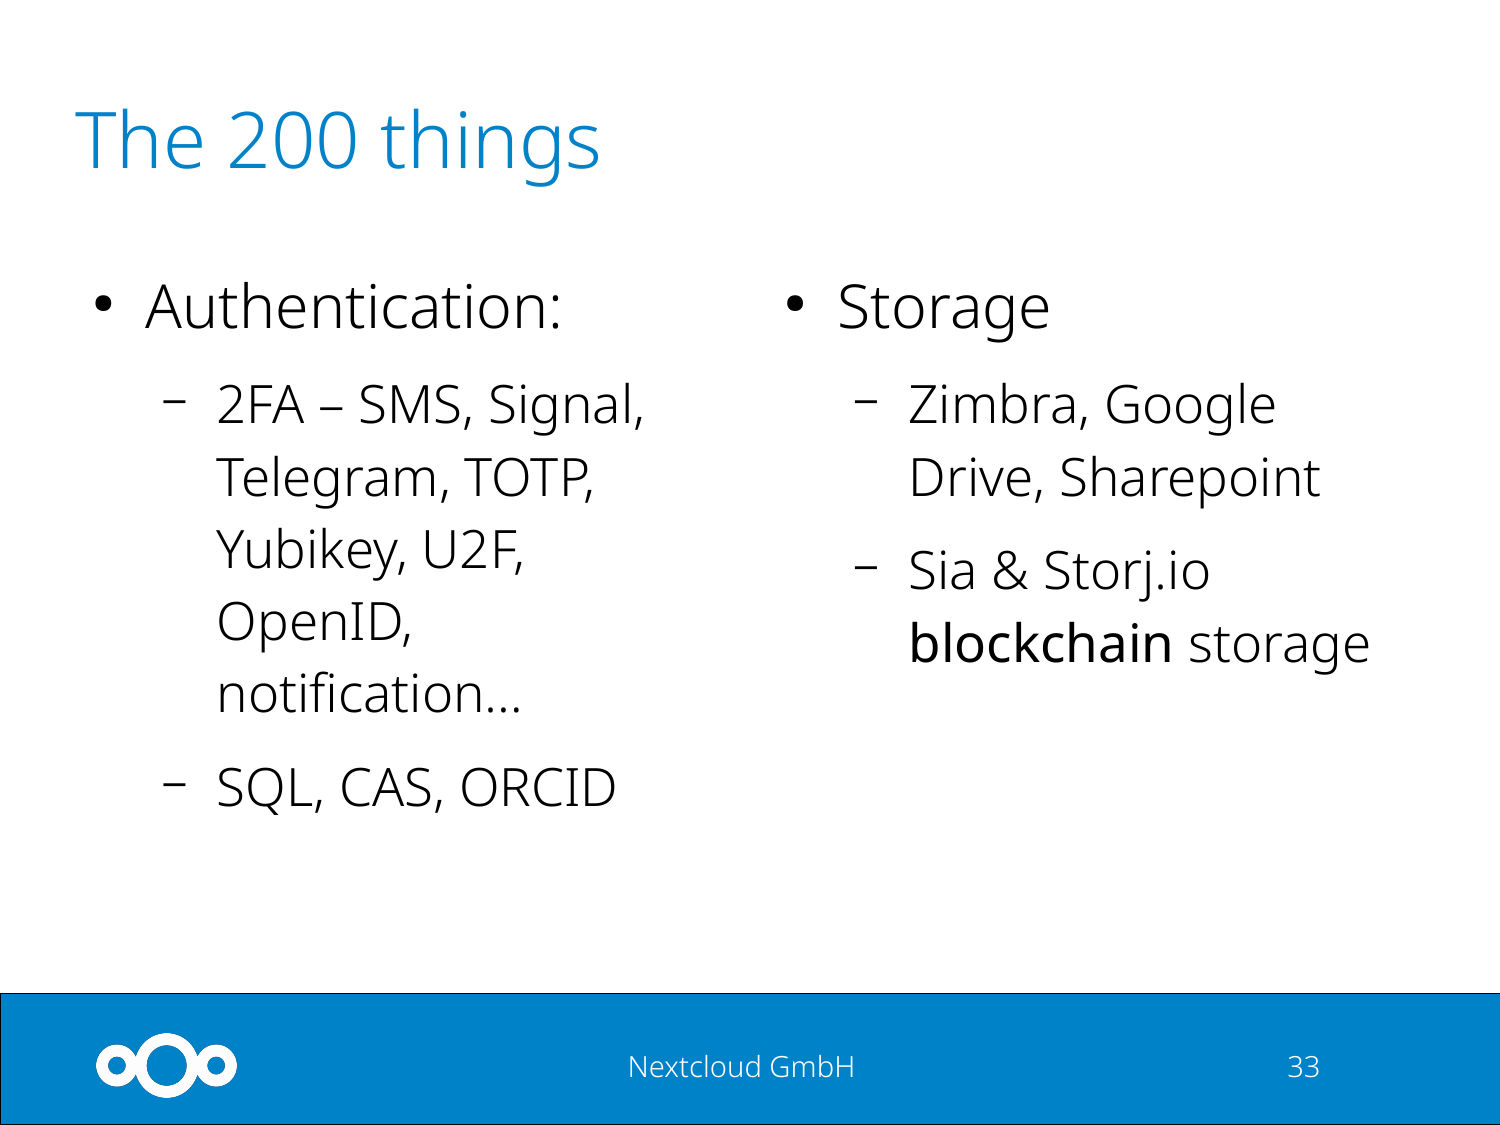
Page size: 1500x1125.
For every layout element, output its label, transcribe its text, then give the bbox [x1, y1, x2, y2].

picture [96, 1033, 237, 1098]
title The 200 things [74, 44, 1425, 233]
list Authentication: 2FA – SMS, Signal, Telegram, TOTP, Yubikey, U2F, OpenID, notification… SQL, CAS, ORCID [74, 263, 734, 916]
list Storage Zimbra, Google Drive, Sharepoint Sia & Storj.io blockchain storage [766, 263, 1426, 916]
